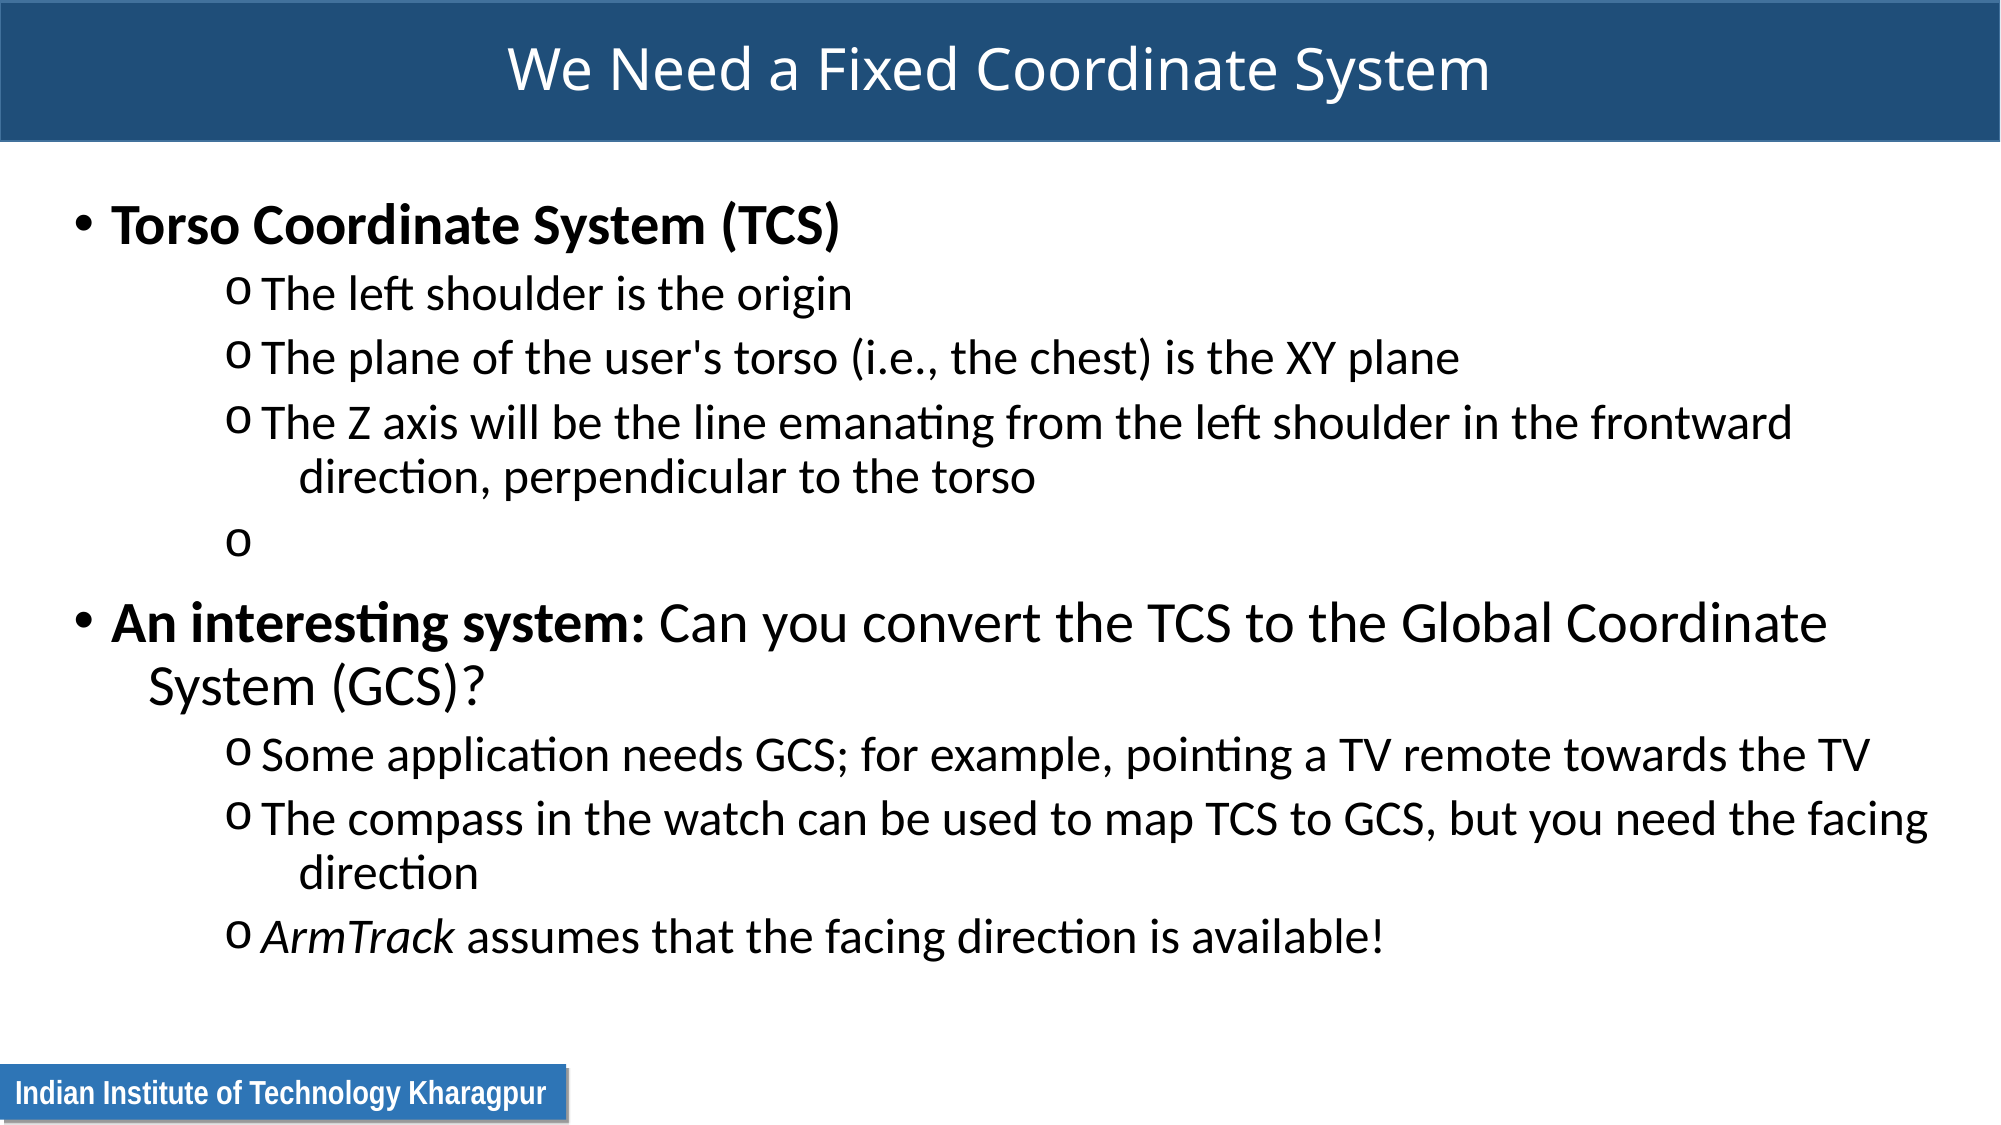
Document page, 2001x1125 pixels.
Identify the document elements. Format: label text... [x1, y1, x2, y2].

list Torso Coordinate System (TCS) The left shoulder is the origin The plane of the user's torso (i.e., the chest) is the XY plane The Z axis will be the line emanating from the left shoulder in the frontward direction, perpendicular to the torso An interesting system: Can you convert the TCS to the Global Coordinate System (GCS)? Some application needs GCS; for example, pointing a TV remote towards the TV The compass in the watch can be used to map TCS to GCS, but you need the facing direction ArmTrack assumes that the facing direction is available! [58, 186, 1954, 1065]
title We Need a Fixed Coordinate System [0, 1, 2000, 141]
